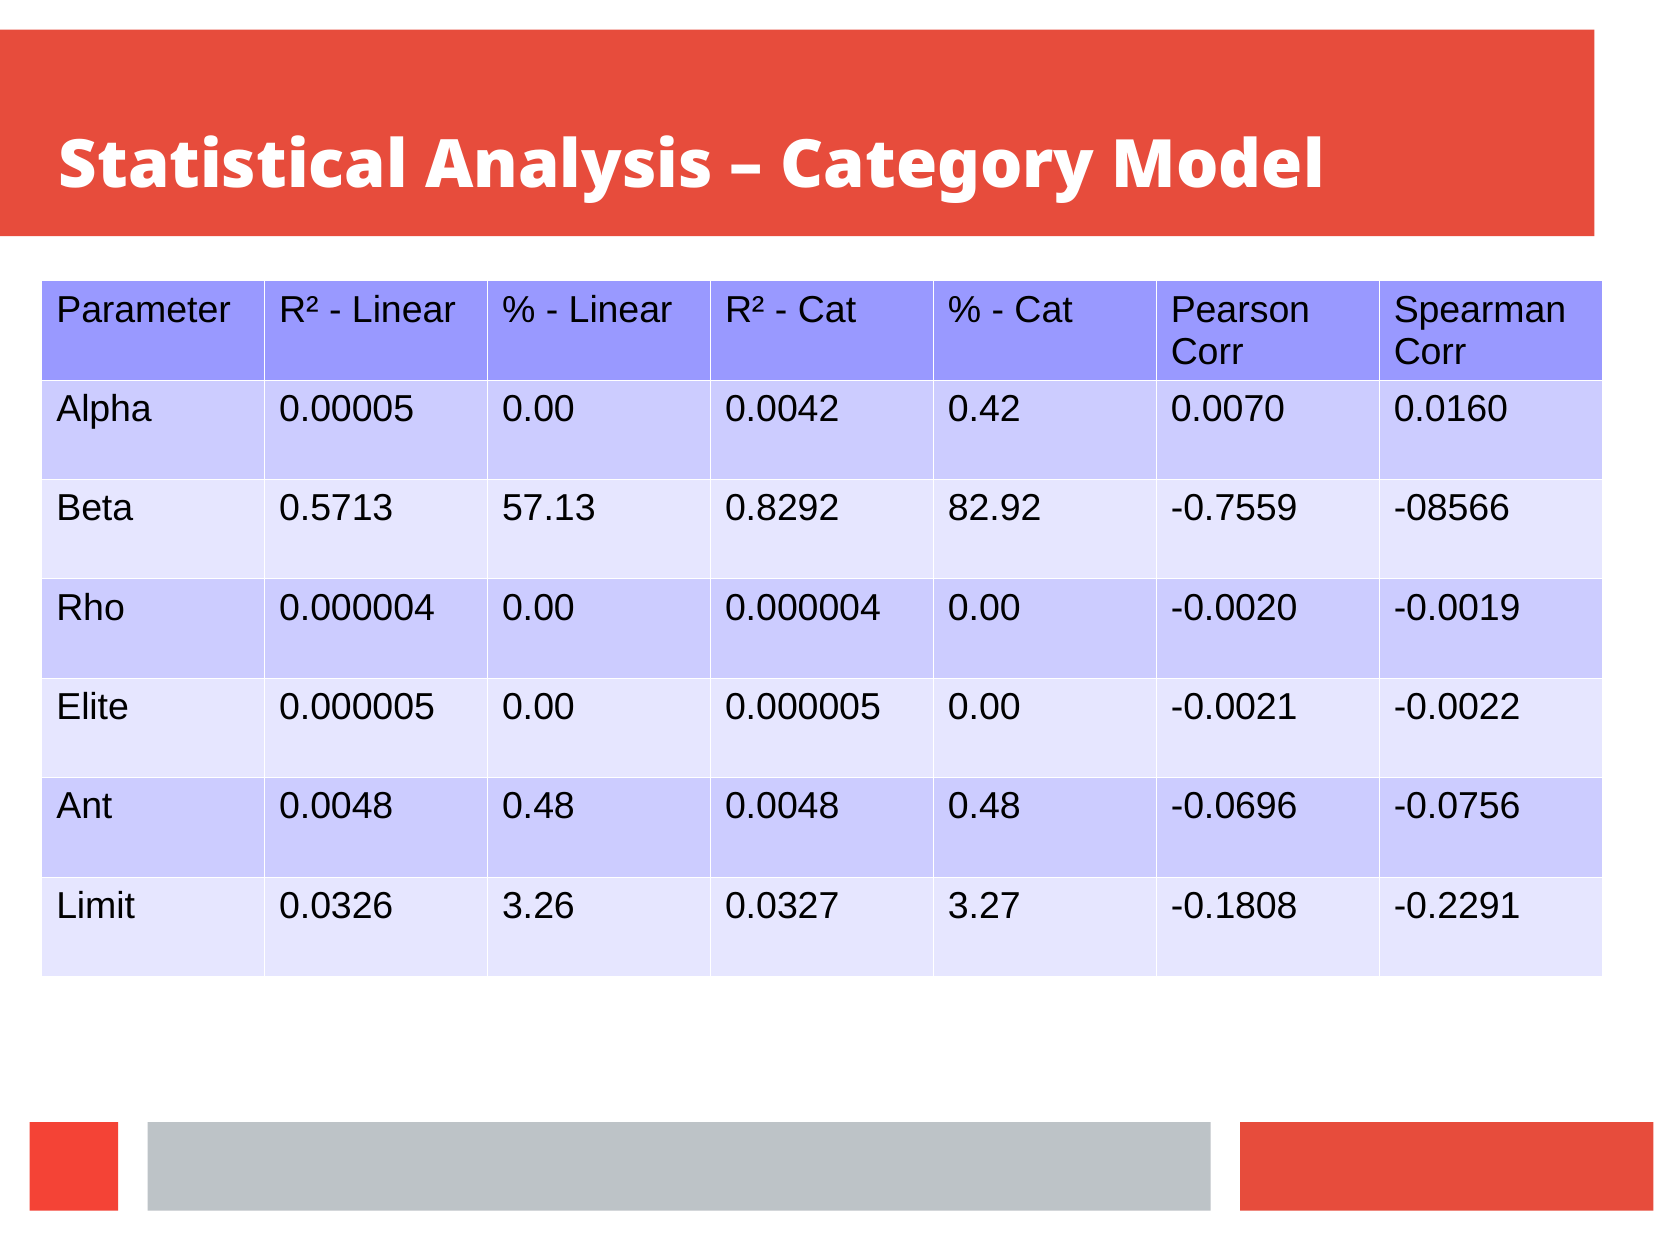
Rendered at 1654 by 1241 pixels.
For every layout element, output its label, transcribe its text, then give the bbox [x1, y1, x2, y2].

table_cell 0.00 [488, 579, 710, 678]
table_header R² - Linear [265, 281, 487, 380]
table_cell -0.7559 [1157, 480, 1379, 578]
table_cell 0.48 [488, 778, 710, 877]
table_cell Beta [42, 480, 264, 578]
table_cell 0.0042 [711, 381, 933, 479]
table_cell -0.0696 [1157, 778, 1379, 877]
table_cell 3.27 [934, 878, 1156, 976]
table_cell -0.2291 [1380, 878, 1602, 976]
table_cell 0.0326 [265, 878, 487, 976]
table_cell 0.000005 [265, 679, 487, 777]
table_cell -0.0756 [1380, 778, 1602, 877]
table_cell 0.00005 [265, 381, 487, 479]
table_cell 0.48 [934, 778, 1156, 877]
table_cell 0.00 [934, 579, 1156, 678]
table_cell 0.0160 [1380, 381, 1602, 479]
title Statistical Analysis – Category Model [59, 59, 1595, 207]
table_cell 0.000005 [711, 679, 933, 777]
table_cell 82.92 [934, 480, 1156, 578]
table_cell 0.000004 [711, 579, 933, 678]
table_header Pearson Corr [1157, 281, 1379, 380]
table_cell 0.0048 [711, 778, 933, 877]
table_header % - Cat [934, 281, 1156, 380]
table_cell 0.8292 [711, 480, 933, 578]
table_cell -0.0019 [1380, 579, 1602, 678]
table_cell -0.0021 [1157, 679, 1379, 777]
table_cell -0.0022 [1380, 679, 1602, 777]
table_cell Limit [42, 878, 264, 976]
table_cell 57.13 [488, 480, 710, 578]
table_cell Rho [42, 579, 264, 678]
table_cell 0.000004 [265, 579, 487, 678]
table_cell -08566 [1380, 480, 1602, 578]
table_cell 0.42 [934, 381, 1156, 479]
table_header % - Linear [488, 281, 710, 380]
table_cell 0.0070 [1157, 381, 1379, 479]
table_cell Alpha [42, 381, 264, 479]
table_cell 0.00 [934, 679, 1156, 777]
table_cell 3.26 [488, 878, 710, 976]
table_cell Ant [42, 778, 264, 877]
table_cell -0.0020 [1157, 579, 1379, 678]
table_header R² - Cat [711, 281, 933, 380]
table_cell 0.00 [488, 679, 710, 777]
table_cell -0.1808 [1157, 878, 1379, 976]
table_cell Elite [42, 679, 264, 777]
table_header Parameter [42, 281, 264, 380]
table_cell 0.0327 [711, 878, 933, 976]
table_cell 0.0048 [265, 778, 487, 877]
table_cell 0.5713 [265, 480, 487, 578]
table_header Spearman Corr [1380, 281, 1602, 380]
table_cell 0.00 [488, 381, 710, 479]
